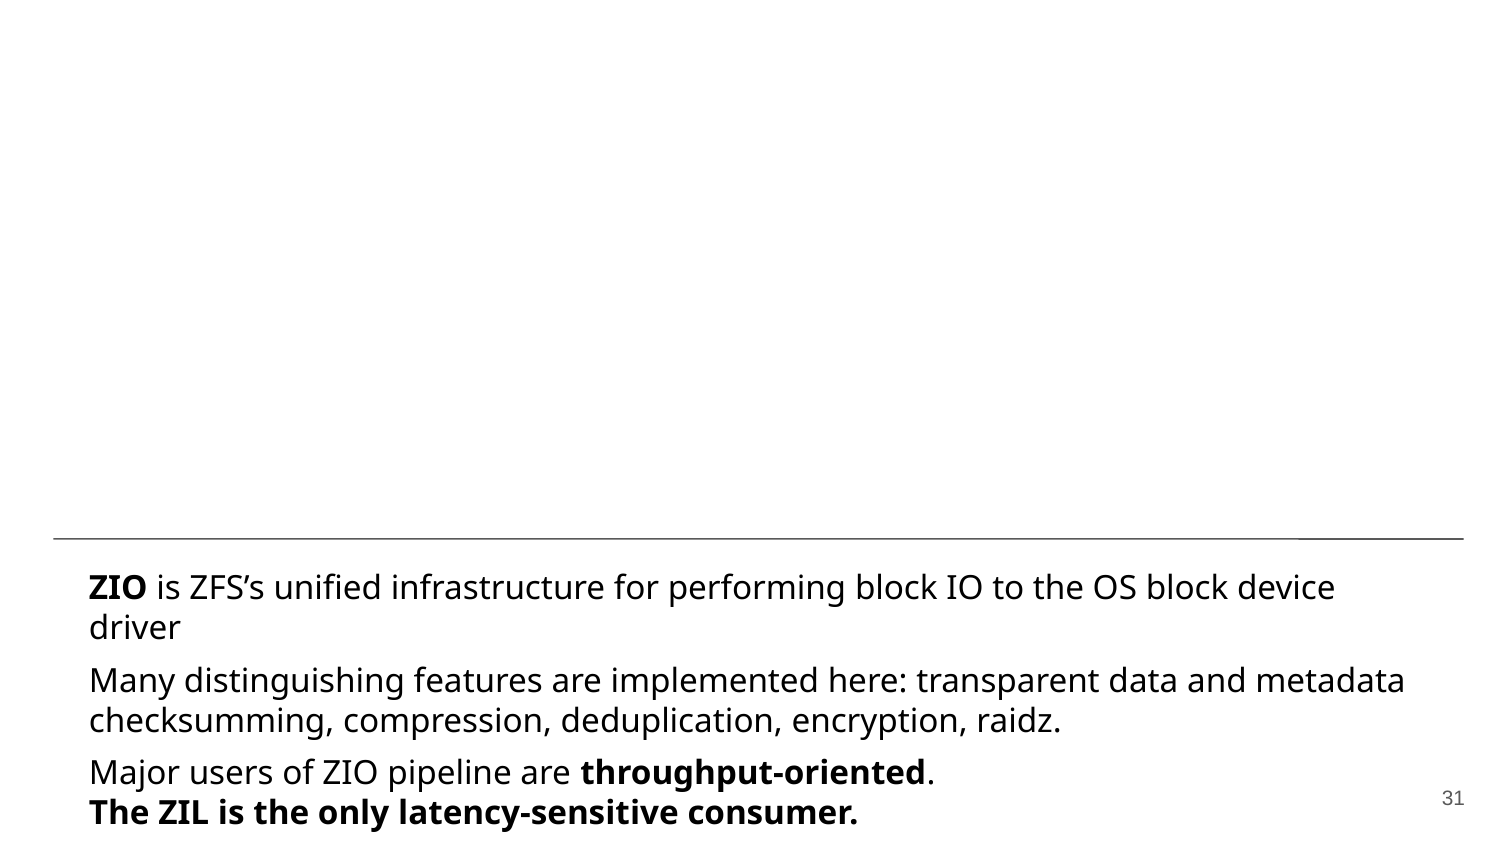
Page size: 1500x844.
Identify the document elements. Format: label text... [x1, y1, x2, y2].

text_box ZIO is ZFS’s unified infrastructure for performing block IO to the OS block device driver Many distinguishing features are implemented here: transparent data and metadata checksumming, compression, deduplication, encryption, raidz. Major users of ZIO pipeline are throughput-oriented. The ZIL is the only latency-sensitive consumer. [73, 551, 1435, 805]
slide_number <number> [1389, 764, 1480, 830]
